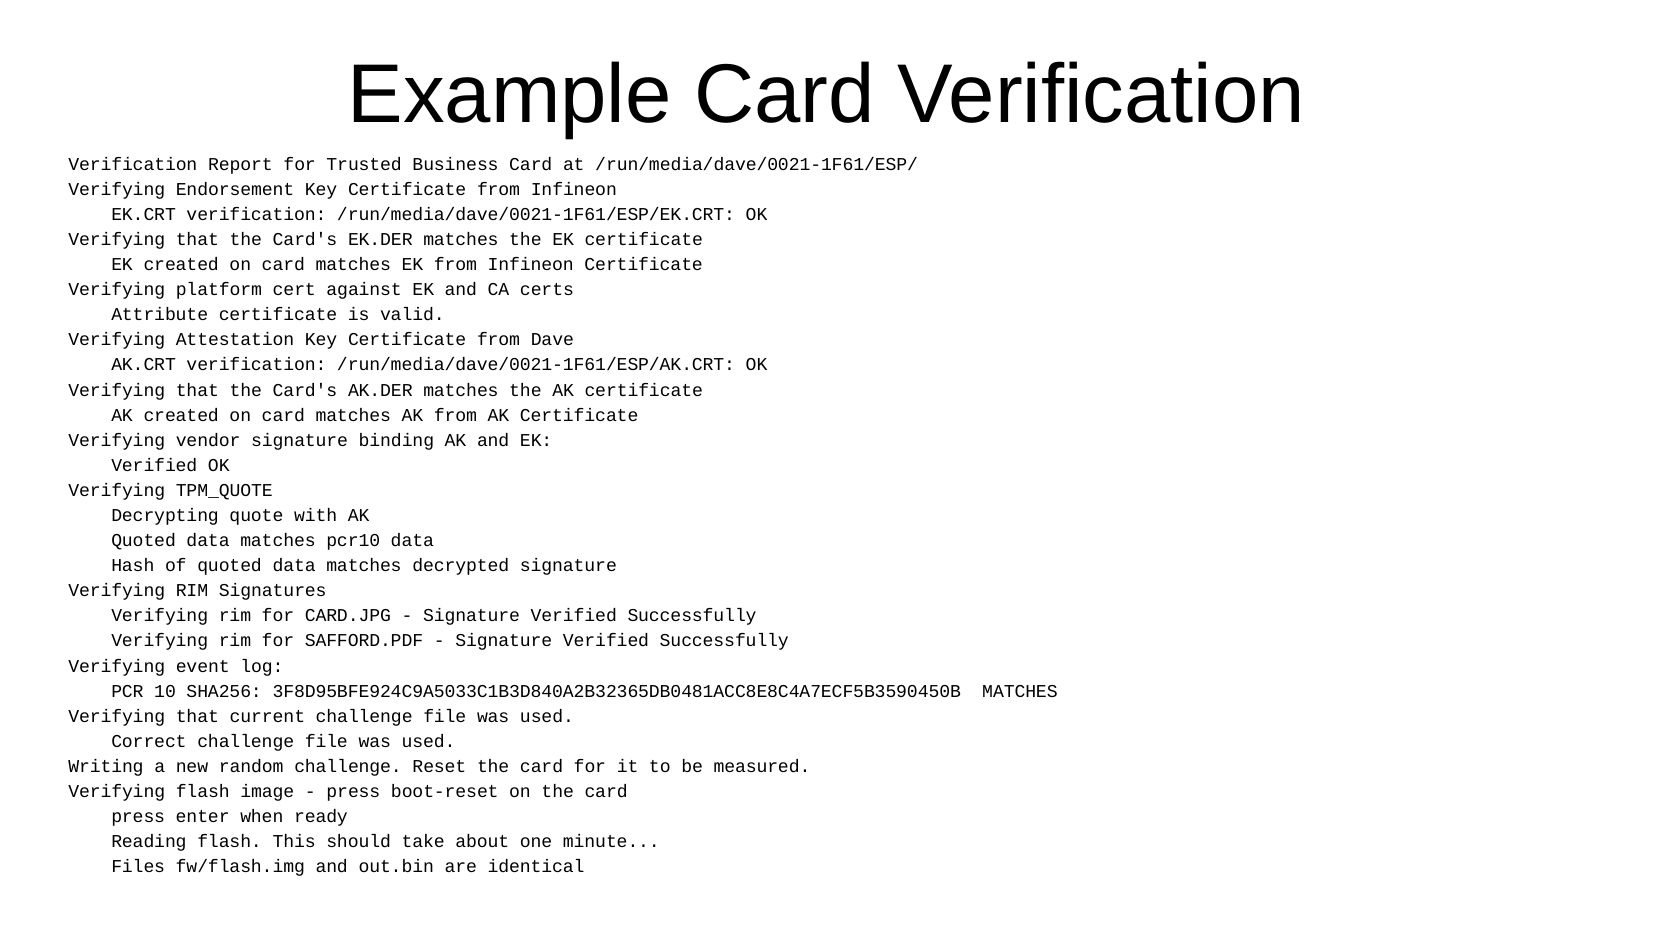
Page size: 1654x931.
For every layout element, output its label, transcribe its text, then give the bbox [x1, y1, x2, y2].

list Verification Report for Trusted Business Card at /run/media/dave/0021-1F61/ESP/ Verifying Endorsement Key Certificate from Infineon EK.CRT verification: /run/media/dave/0021-1F61/ESP/EK.CRT: OK Verifying that the Card's EK.DER matches the EK certificate EK created on card matches EK from Infineon Certificate Verifying platform cert against EK and CA certs Attribute certificate is valid. Verifying Attestation Key Certificate from Dave AK.CRT verification: /run/media/dave/0021-1F61/ESP/AK.CRT: OK Verifying that the Card's AK.DER matches the AK certificate AK created on card matches AK from AK Certificate Verifying vendor signature binding AK and EK: Verified OK Verifying TPM_QUOTE Decrypting quote with AK Quoted data matches pcr10 data Hash of quoted data matches decrypted signature Verifying RIM Signatures Verifying rim for CARD.JPG - Signature Verified Successfully Verifying rim for SAFFORD.PDF - Signature Verified Successfully Verifying event log: PCR 10 SHA256: 3F8D95BFE924C9A5033C1B3D840A2B32365DB0481ACC8E8C4A7ECF5B3590450B MATCHES Verifying that current challenge file was used. Correct challenge file was used. Writing a new random challenge. Reset the card for it to be measured. Verifying flash image - press boot-reset on the card press enter when ready Reading flash. This should take about one minute... Files fw/flash.img and out.bin are identical [68, 155, 1557, 879]
title Example Card Verification [82, 16, 1571, 172]
